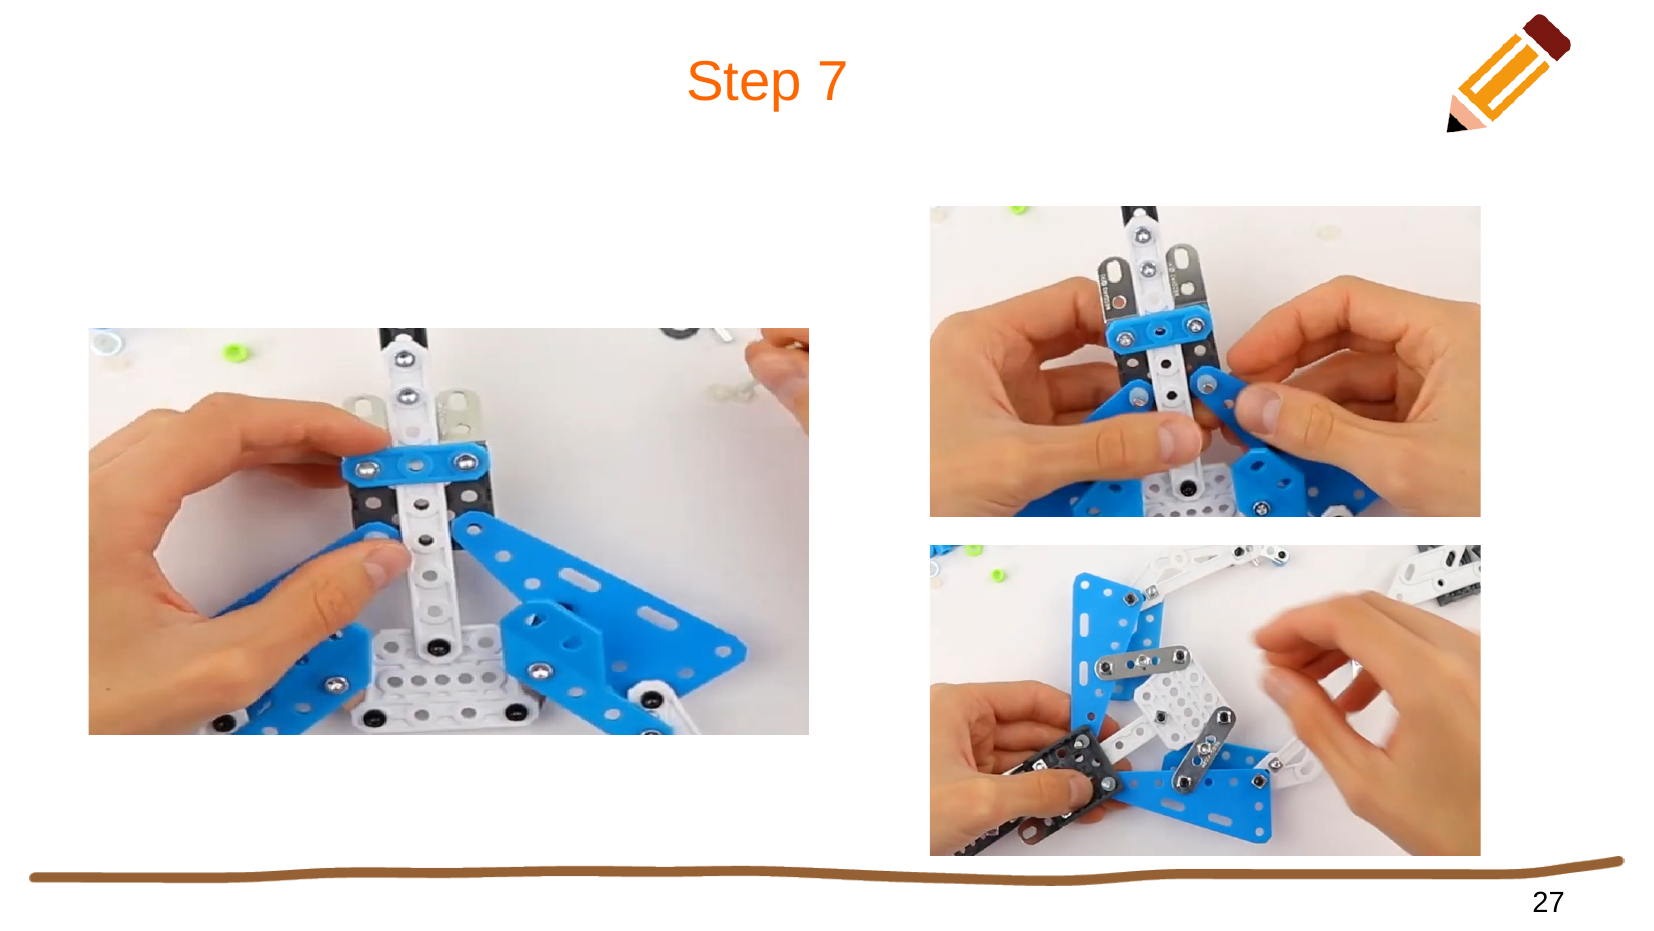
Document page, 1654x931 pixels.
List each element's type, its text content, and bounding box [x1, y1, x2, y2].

picture [929, 206, 1481, 517]
picture [88, 328, 809, 735]
title Step 7 [88, 29, 1447, 133]
picture [1446, 14, 1571, 133]
picture [29, 545, 1625, 886]
